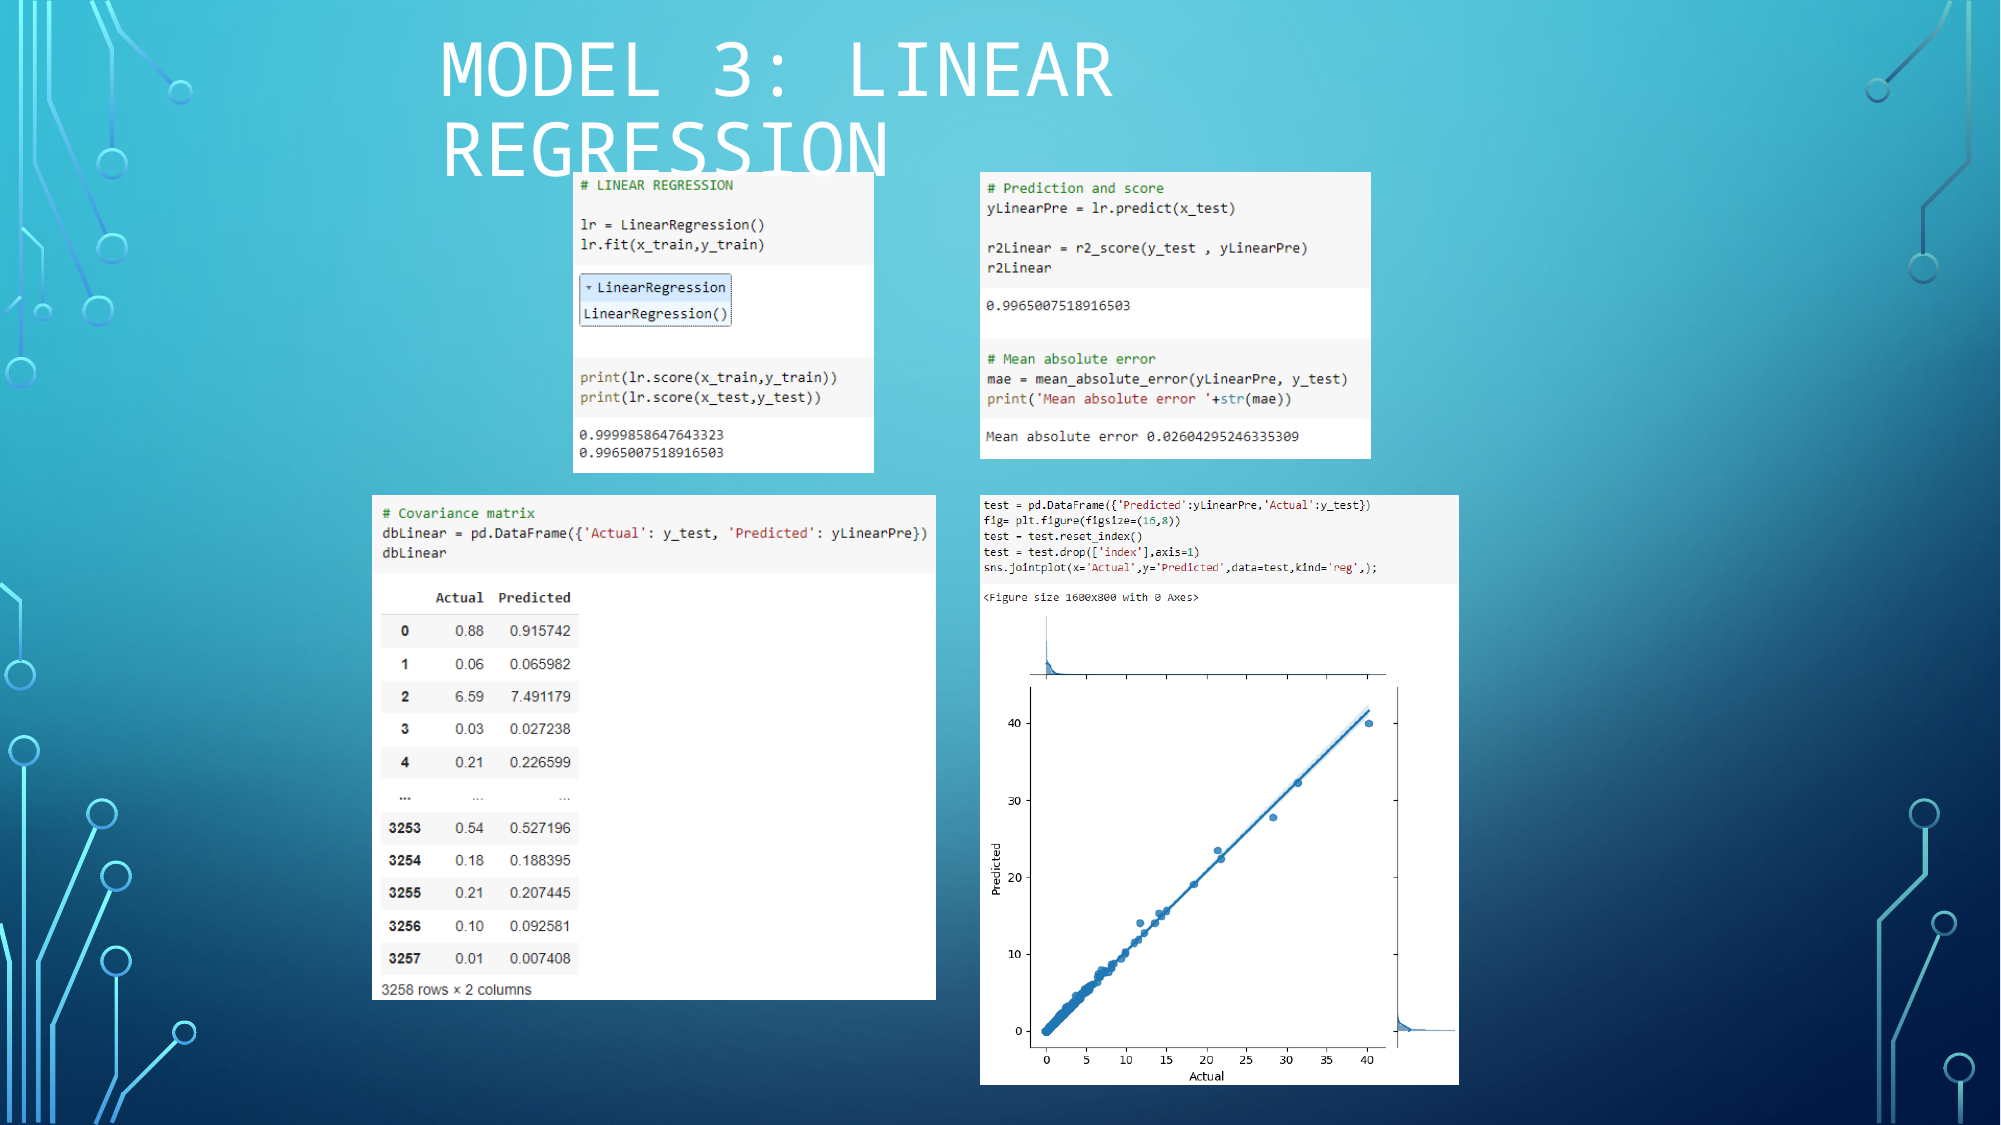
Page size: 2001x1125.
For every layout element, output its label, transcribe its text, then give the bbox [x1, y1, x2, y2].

picture [372, 495, 936, 1000]
picture [573, 215, 874, 474]
title Model 3: linear regression [425, 9, 1551, 215]
picture [980, 173, 1371, 459]
picture [980, 495, 1459, 1085]
